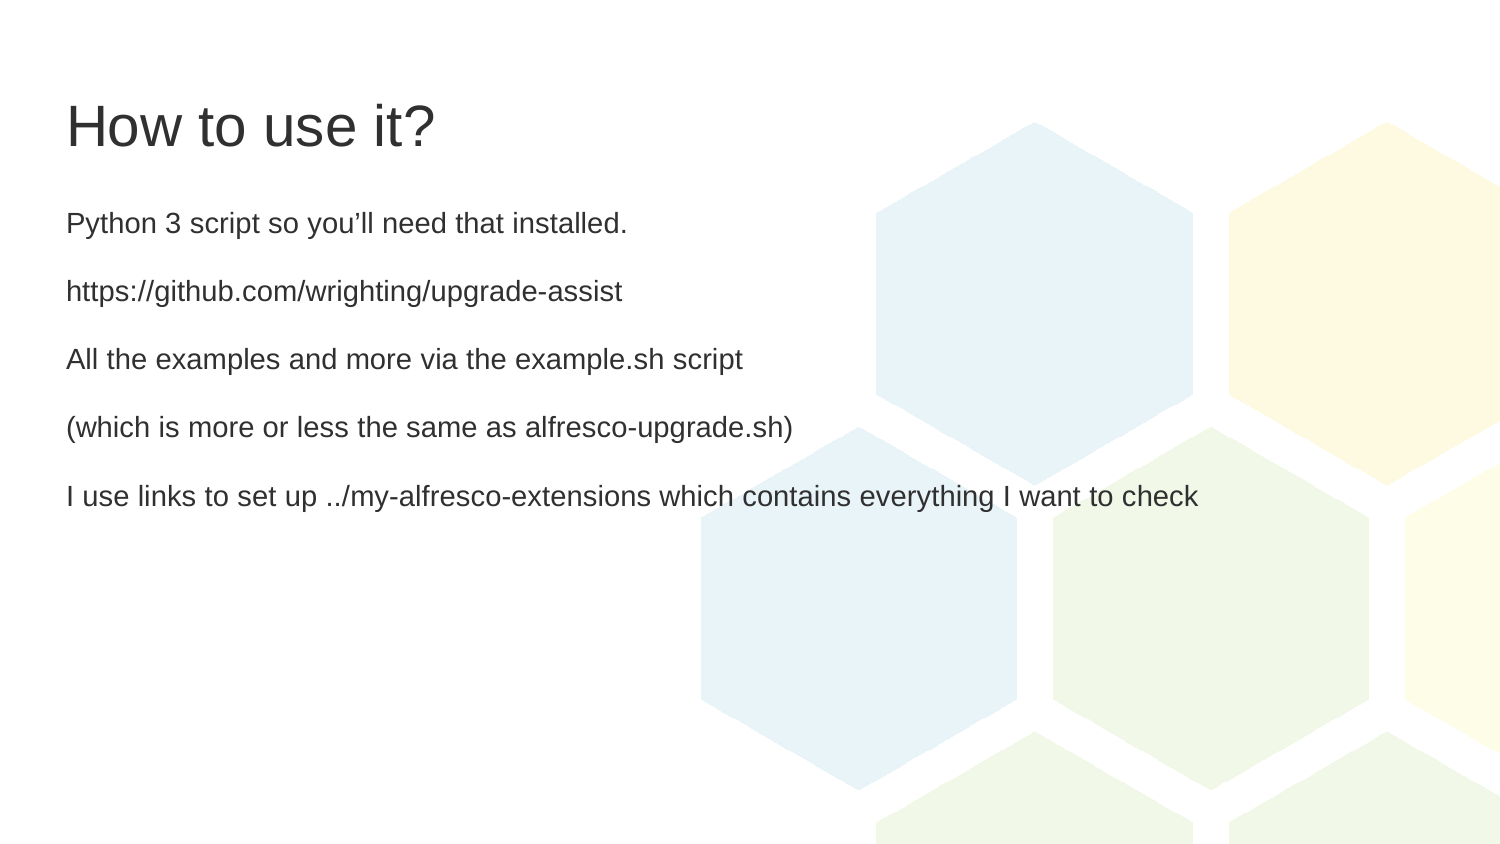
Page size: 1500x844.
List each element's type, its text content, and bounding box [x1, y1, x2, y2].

list Python 3 script so you’ll need that installed. https://github.com/wrighting/upgrade-assist All the examples and more via the example.sh script (which is more or less the same as alfresco-upgrade.sh) I use links to set up ../my-alfresco-extensions which contains everything I want to check [51, 189, 1411, 763]
picture [0, 0, 1500, 844]
title How to use it? [51, 72, 1449, 167]
